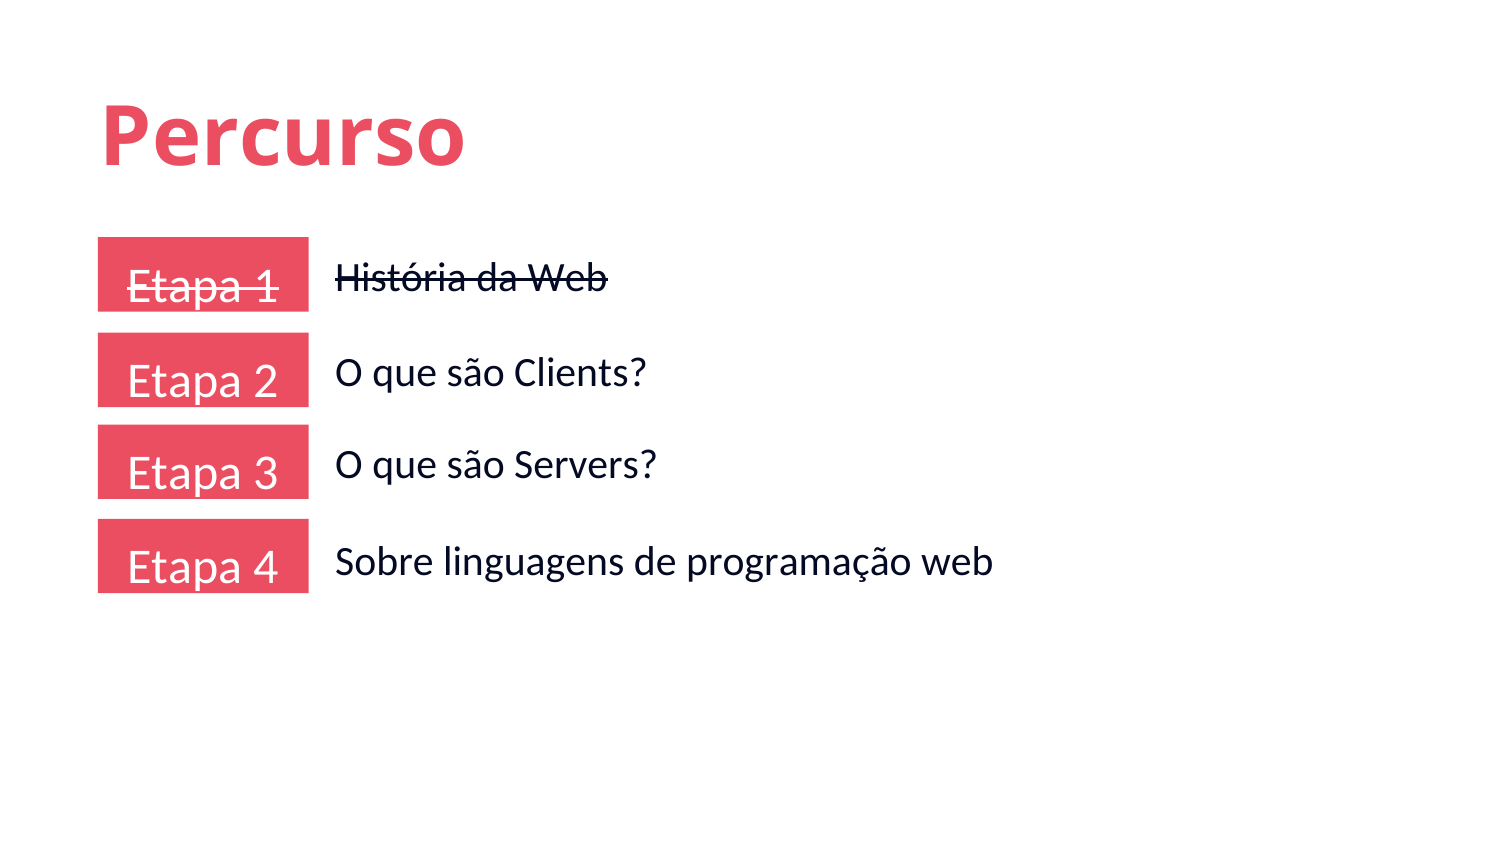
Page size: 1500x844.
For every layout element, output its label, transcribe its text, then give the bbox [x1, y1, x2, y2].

text_box Percurso [85, 52, 1301, 191]
text_box O que são Servers? [320, 429, 1263, 489]
text_box Etapa 4 [97, 518, 309, 594]
text_box História da Web [320, 242, 1263, 302]
text_box Etapa 1 [97, 237, 309, 312]
text_box Etapa 3 [97, 424, 309, 499]
text_box Sobre linguagens de programação web [320, 526, 1263, 586]
text_box O que são Clients? [320, 337, 1263, 397]
text_box Etapa 2 [97, 332, 309, 408]
